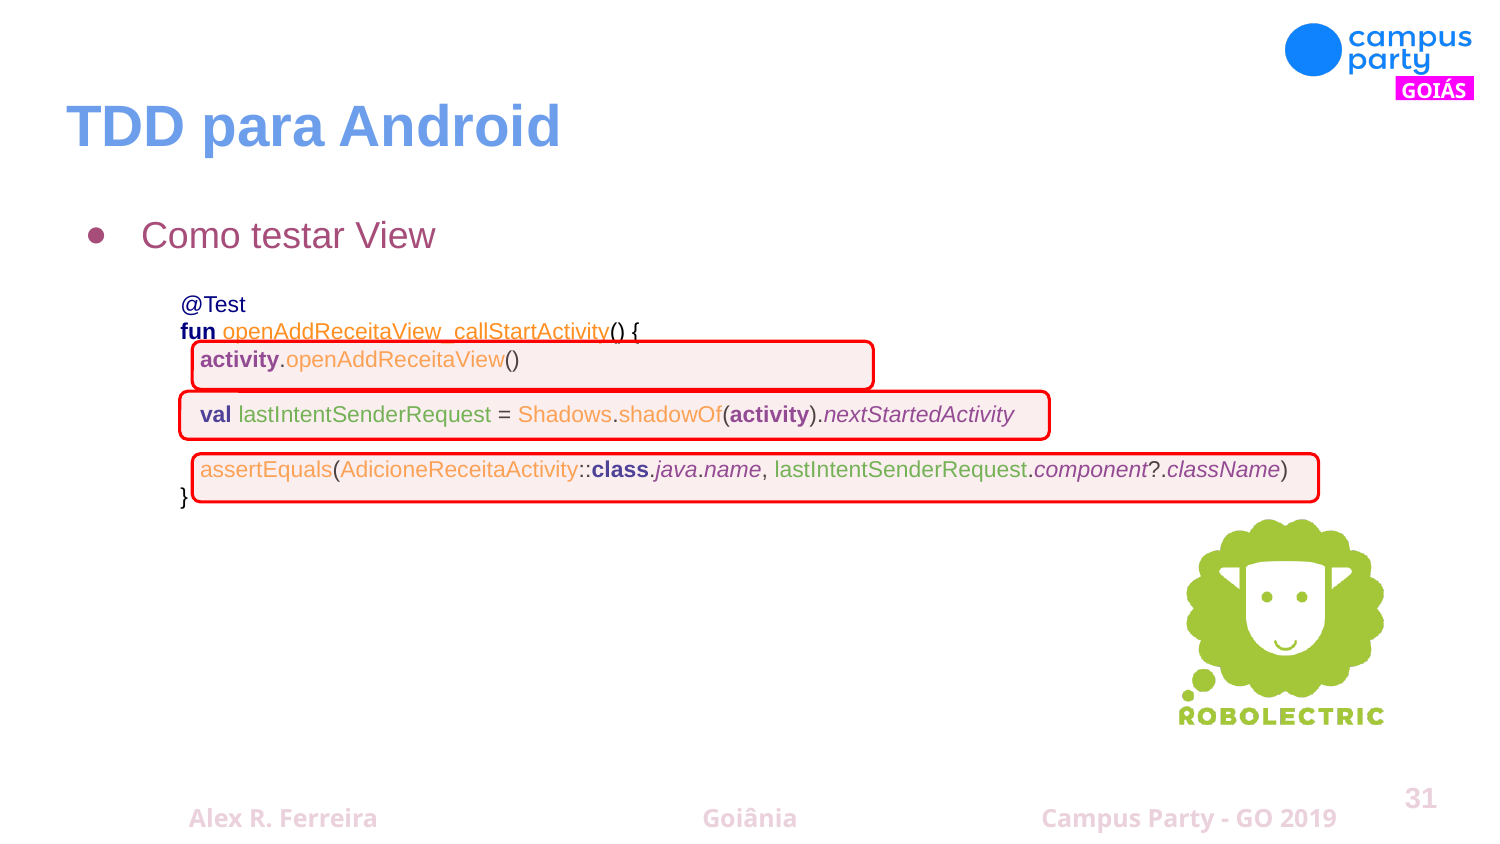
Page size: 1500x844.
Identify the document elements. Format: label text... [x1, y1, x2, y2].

text_box [179, 391, 1050, 440]
text_box @Test fun openAddReceitaView_callStartActivity() { activity.openAddReceitaView() val lastIntentSenderRequest = Shadows.shadowOf(activity).nextStartedActivity assertEquals(AdicioneReceitaActivity::class.java.name, lastIntentSenderRequest.component?.className) } [165, 274, 1363, 767]
list Como testar View [51, 189, 1449, 283]
picture [1177, 517, 1384, 725]
text_box [192, 453, 1319, 502]
text_box [192, 341, 874, 390]
slide_number <número> [1389, 764, 1480, 830]
title TDD para Android [51, 72, 1449, 167]
picture [1280, 18, 1477, 80]
